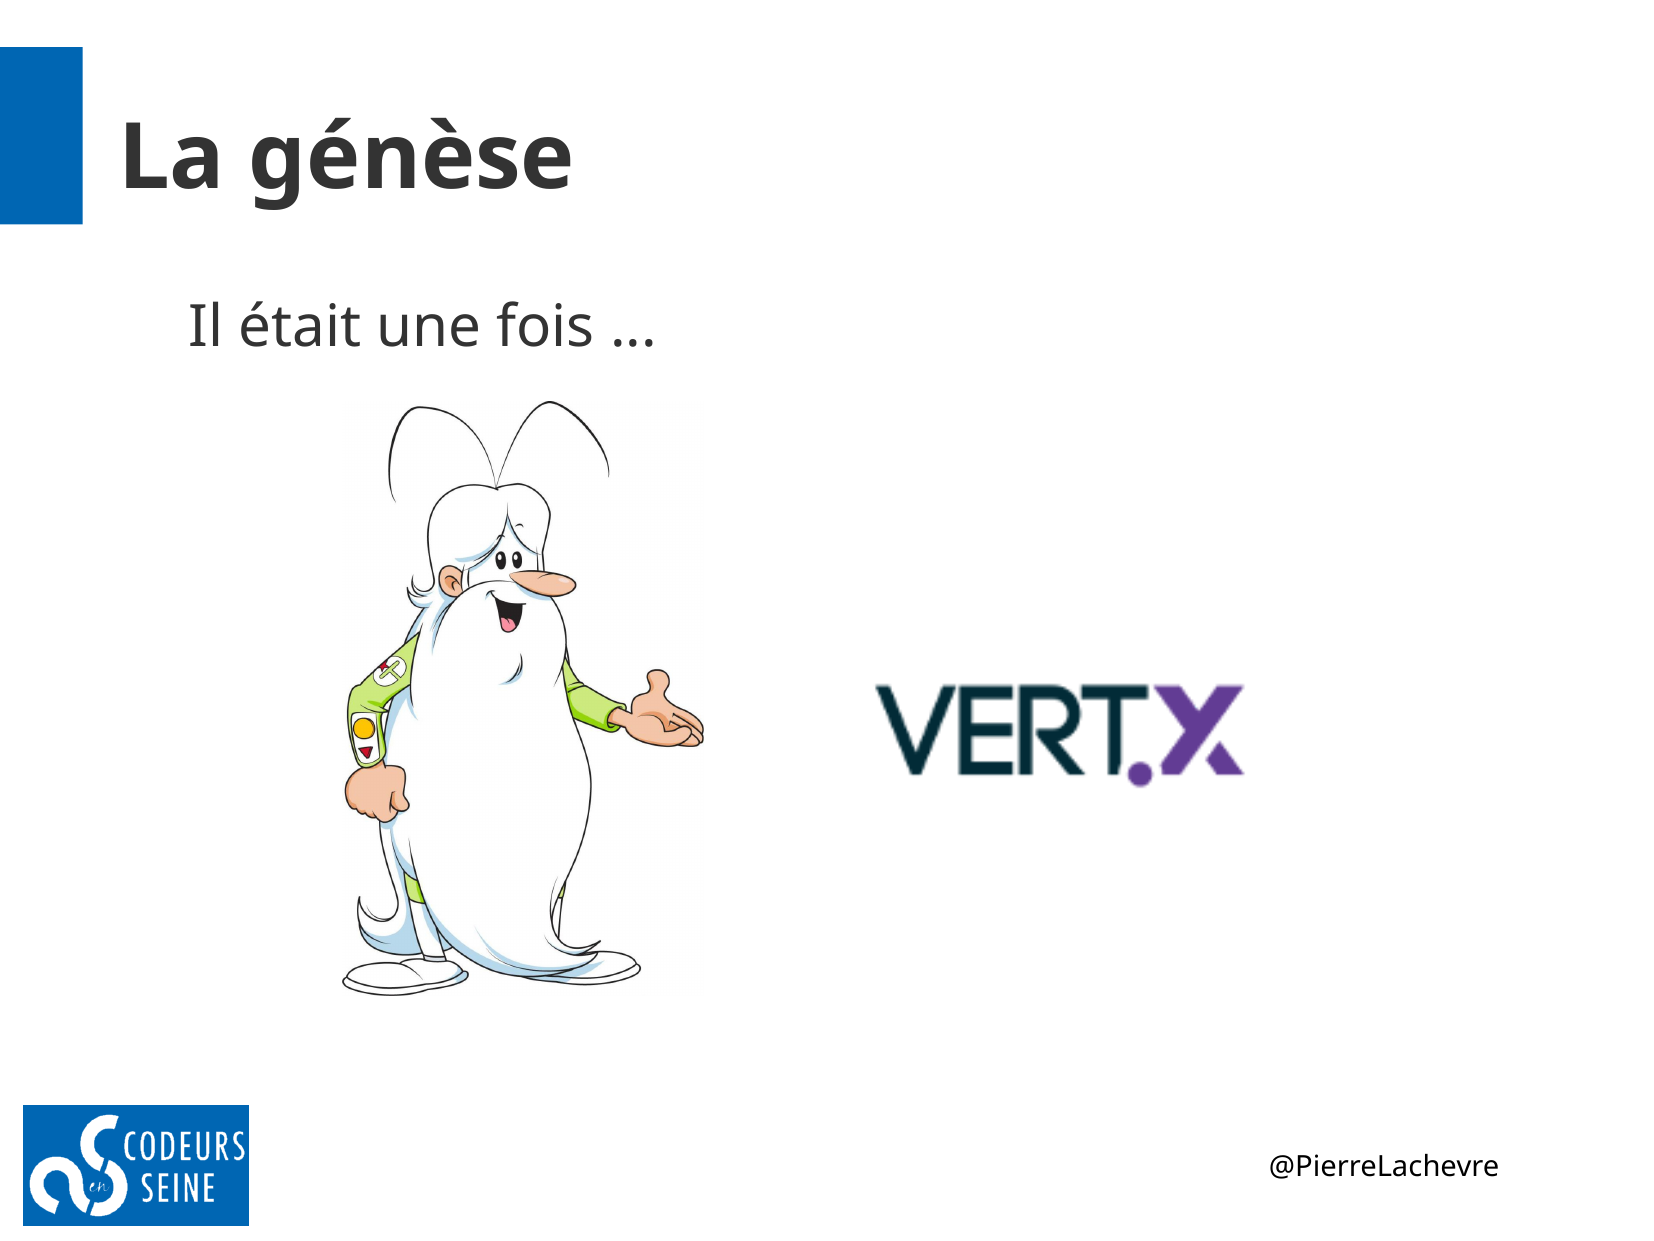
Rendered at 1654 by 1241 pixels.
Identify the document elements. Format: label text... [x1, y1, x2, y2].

picture [23, 1105, 249, 1226]
title La génèse [118, 49, 1571, 257]
picture [342, 401, 704, 996]
picture [843, 636, 1276, 827]
list Il était une fois ... [118, 284, 1536, 1004]
